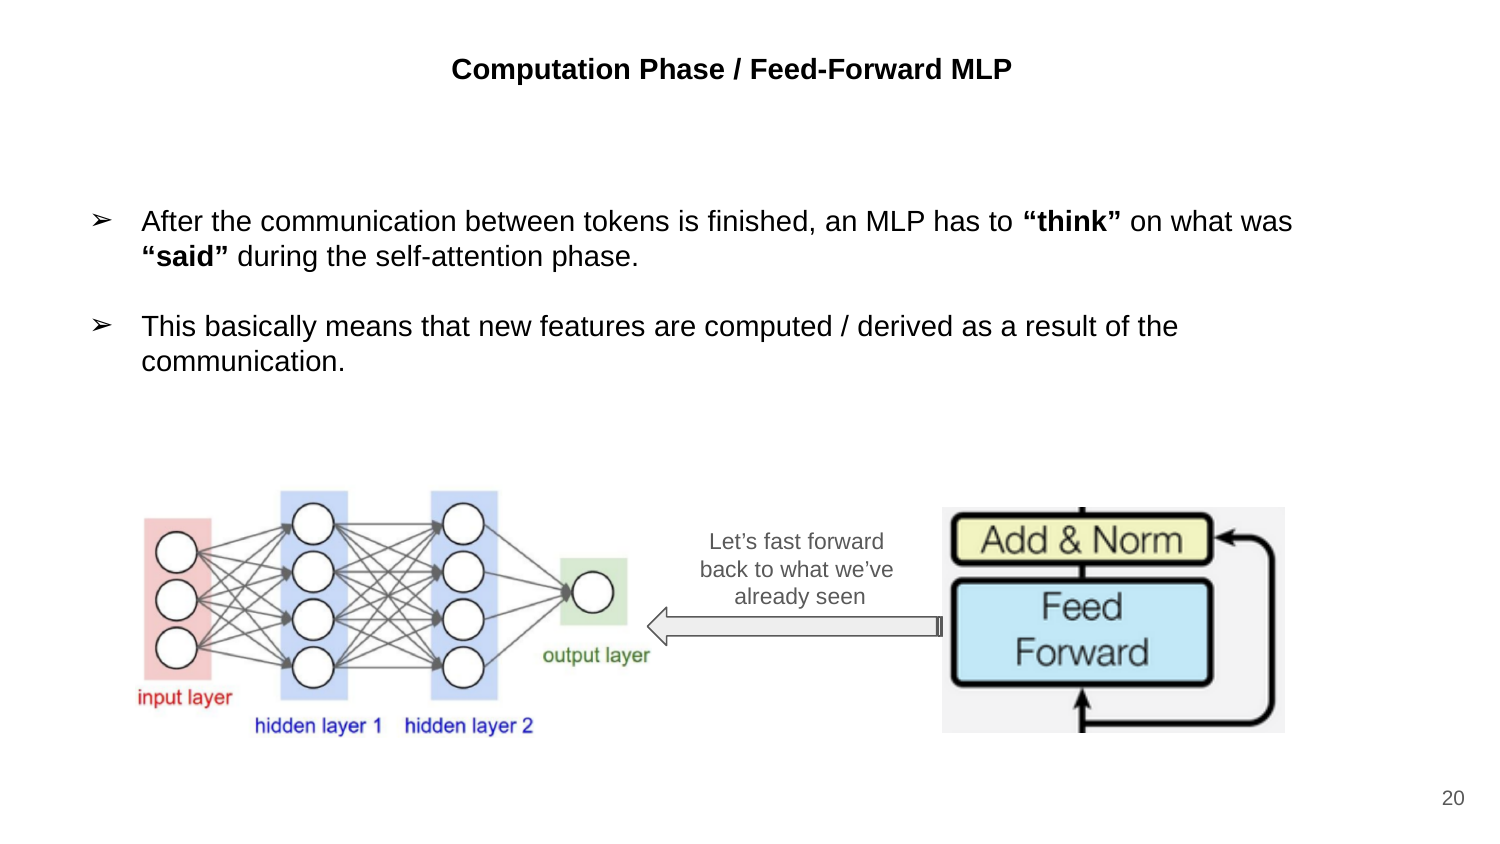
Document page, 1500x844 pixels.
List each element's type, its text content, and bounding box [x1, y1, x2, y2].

text_box Computation Phase / Feed-Forward MLP [436, 35, 1110, 105]
picture [135, 483, 652, 738]
text_box After the communication between tokens is finished, an MLP has to “think” on what was “said” during the self-attention phase. This basically means that new features are computed / derived as a result of the communication. [51, 187, 1403, 425]
text_box Let’s fast forward back to what we’ve already seen [682, 511, 911, 614]
slide_number <number> [1389, 764, 1480, 830]
picture [942, 507, 1285, 733]
text_box [647, 607, 943, 646]
